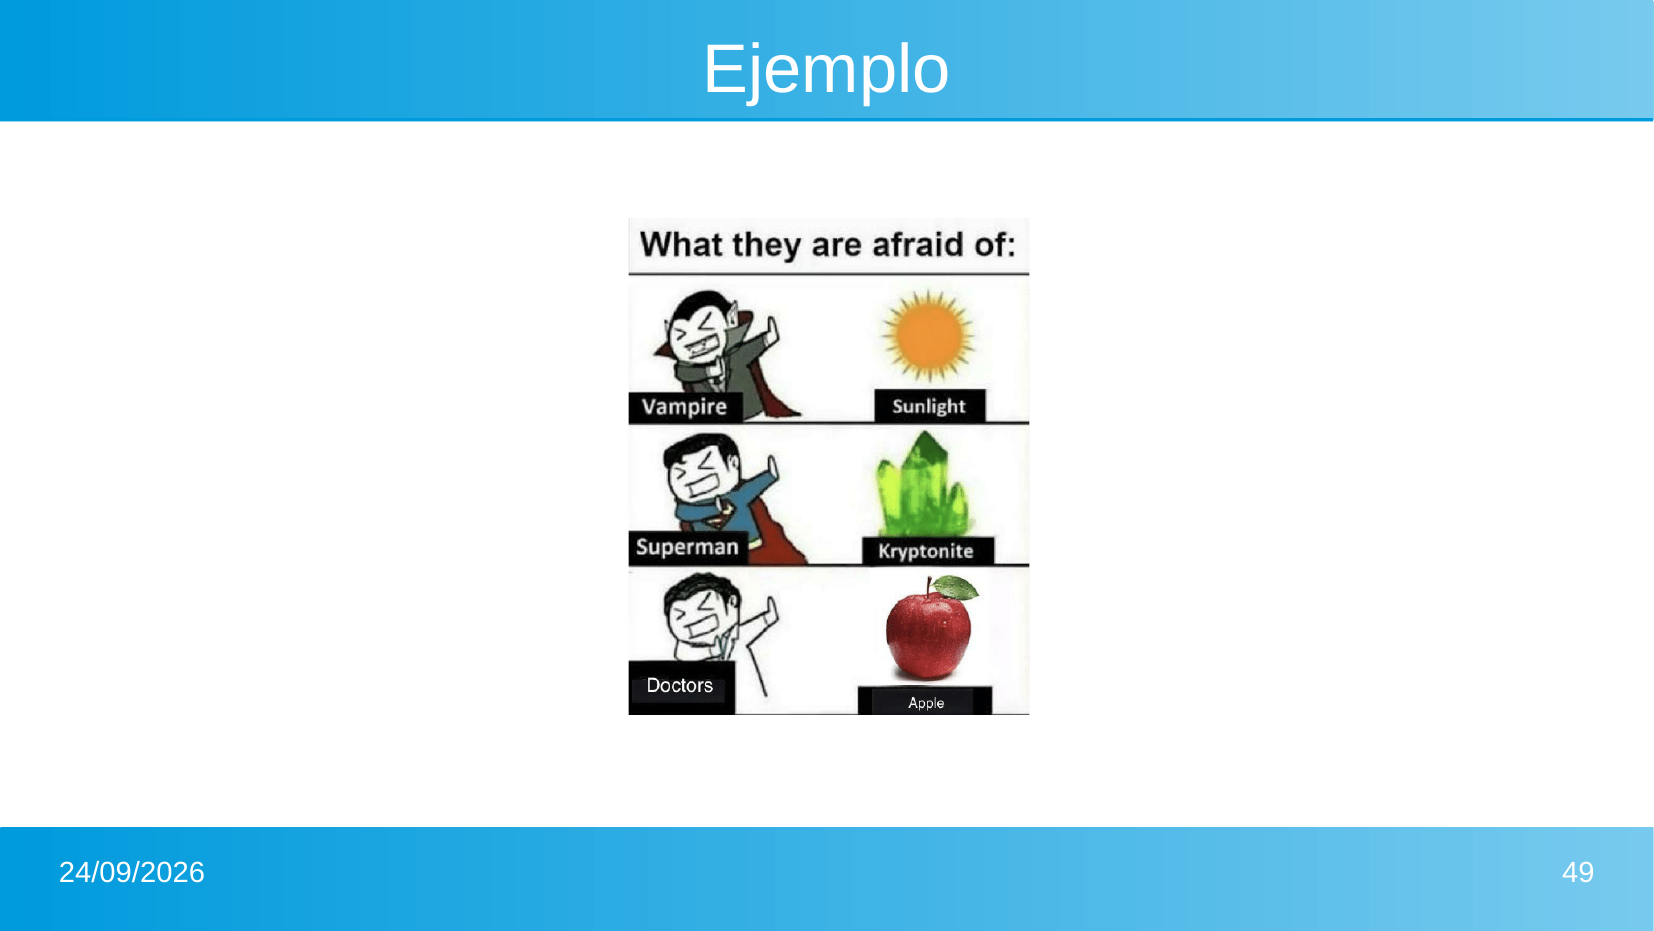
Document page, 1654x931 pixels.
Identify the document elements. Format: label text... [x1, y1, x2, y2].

picture [628, 218, 1030, 715]
title Ejemplo [59, 29, 1595, 108]
